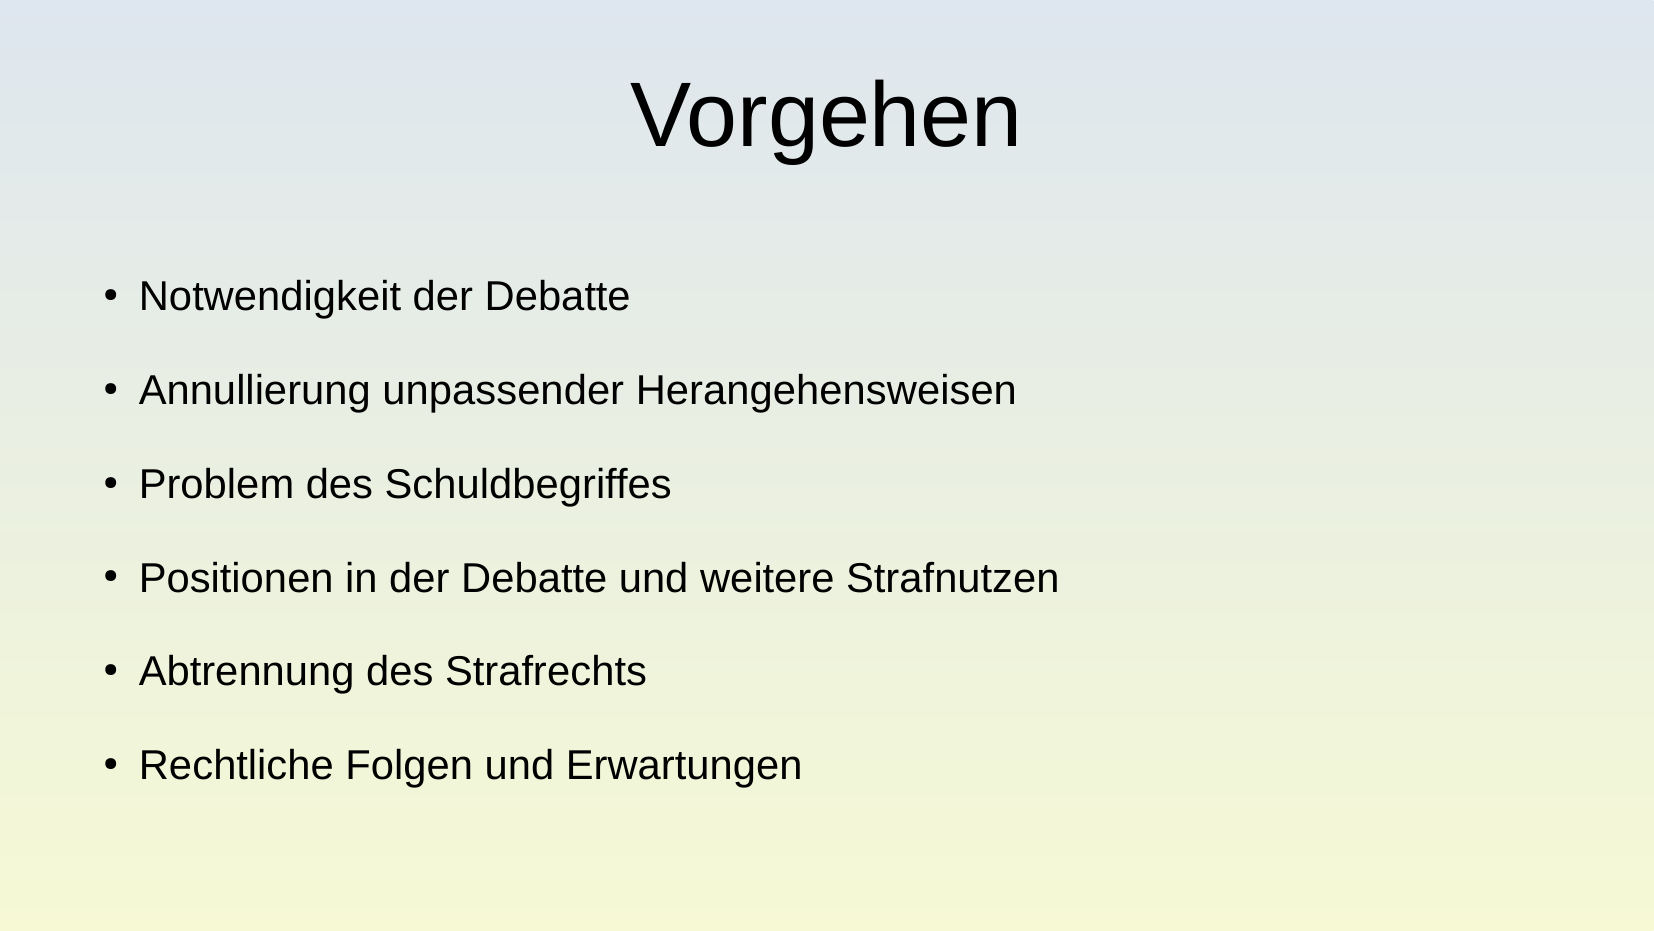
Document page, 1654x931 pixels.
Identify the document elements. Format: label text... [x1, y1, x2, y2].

text_box Notwendigkeit der Debatte Annullierung unpassender Herangehensweisen Problem des Schuldbegriffes Positionen in der Debatte und weitere Strafnutzen Abtrennung des Strafrechts Rechtliche Folgen und Erwartungen [88, 265, 1506, 796]
title Vorgehen [82, 37, 1571, 193]
